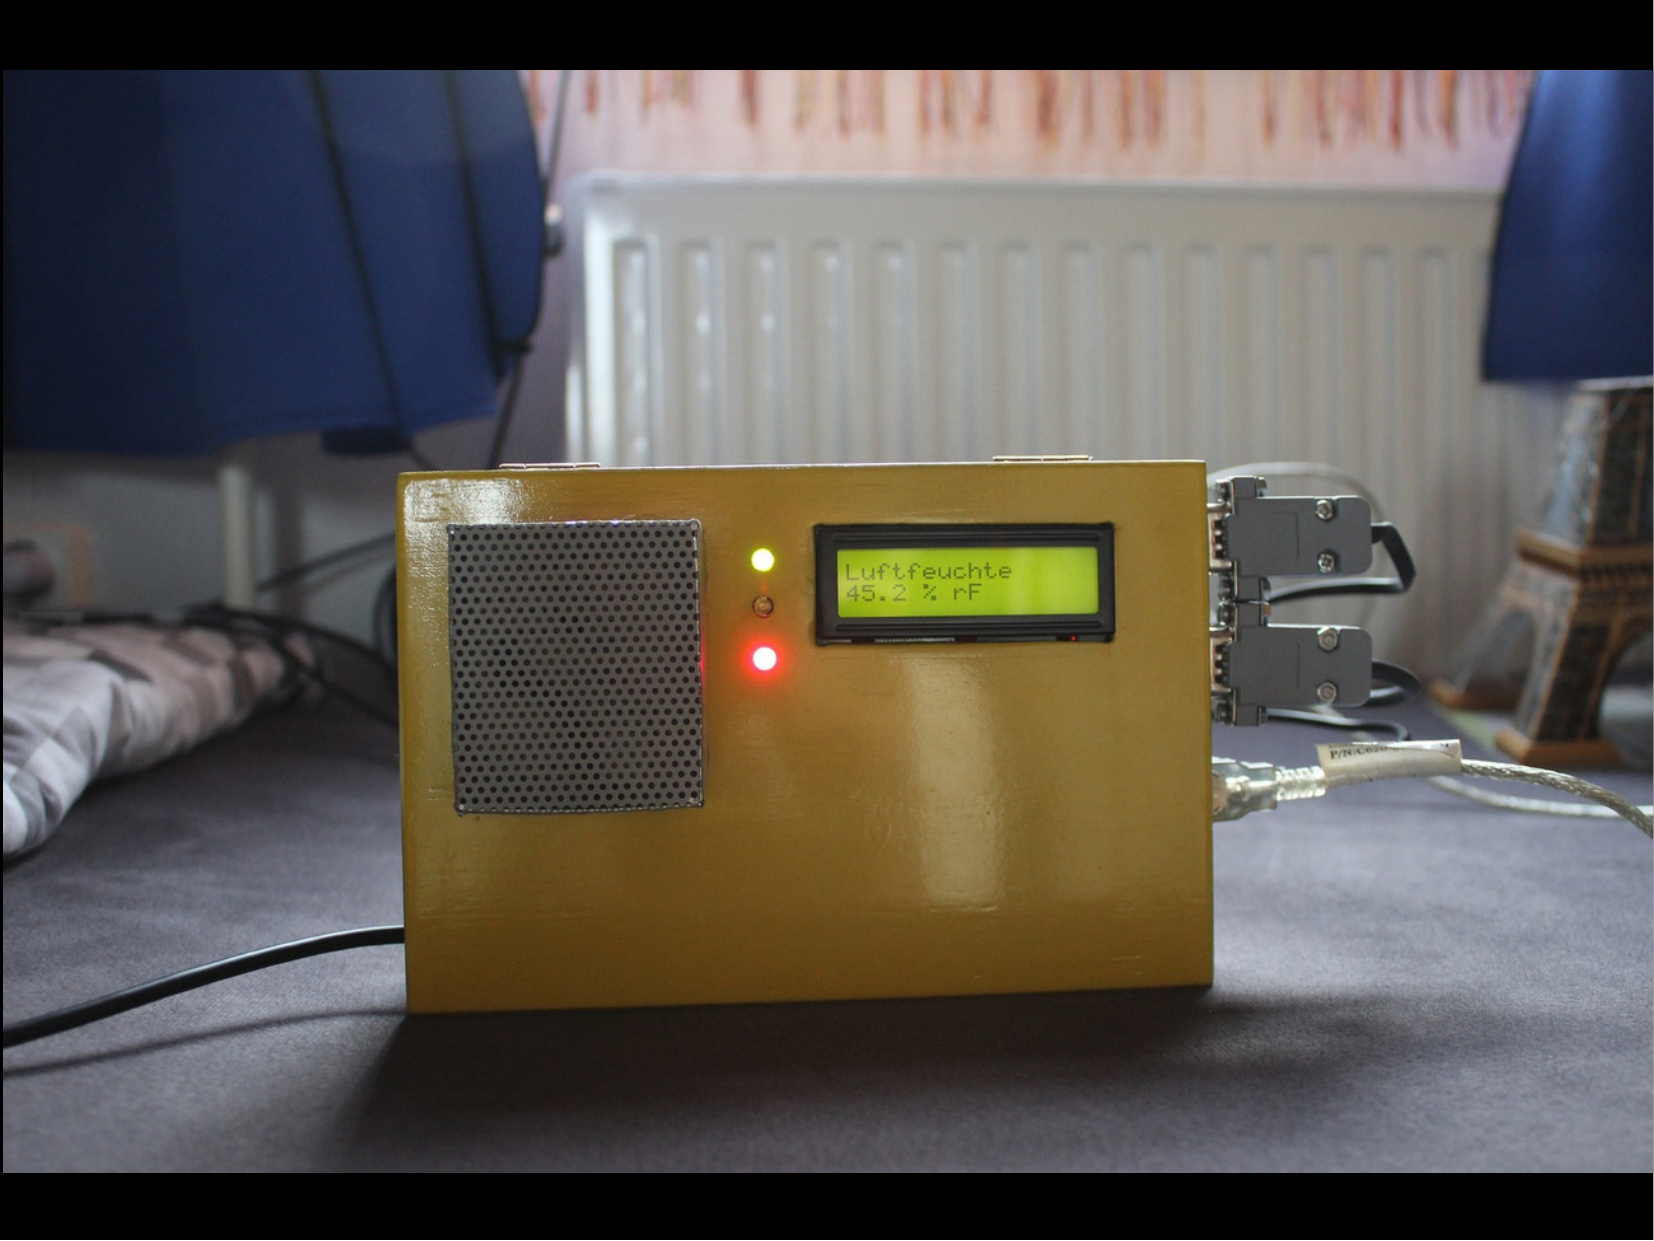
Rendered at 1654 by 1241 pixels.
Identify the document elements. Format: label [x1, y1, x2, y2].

picture [3, 70, 1654, 1174]
